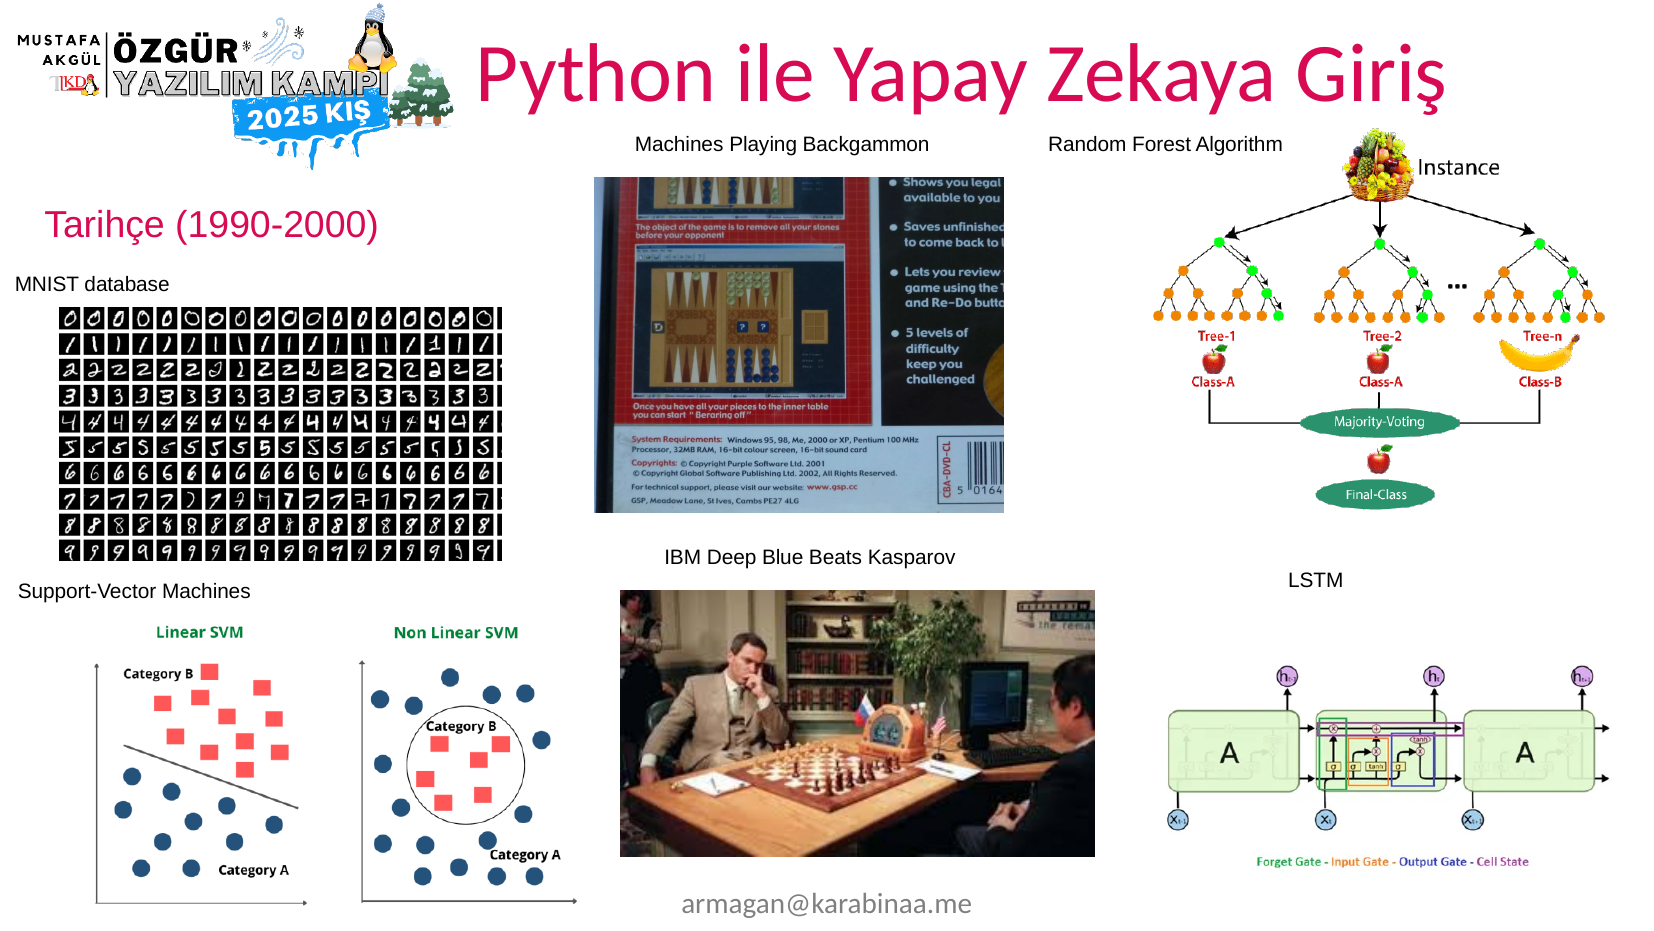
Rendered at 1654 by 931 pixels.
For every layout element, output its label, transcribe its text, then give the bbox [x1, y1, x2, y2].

picture [1141, 649, 1625, 877]
text_box IBM Deep Blue Beats Kasparov [649, 538, 972, 590]
text_box Random Forest Algorithm [1033, 125, 1151, 164]
text_box Support-Vector Machines [3, 572, 266, 655]
picture [59, 611, 599, 916]
text_box armagan@karabinaa.me [0, 877, 1654, 928]
picture [620, 590, 1095, 857]
text_box MNIST database [0, 265, 185, 348]
picture [594, 177, 1004, 513]
picture [1151, 125, 1619, 515]
picture [59, 307, 502, 562]
text_box Machines Playing Backgammon [620, 125, 951, 177]
text_box Tarihçe (1990-2000) [29, 196, 516, 296]
text_box LSTM [1273, 561, 1359, 644]
picture [0, 0, 463, 177]
text_box Python ile Yapay Zekaya Giriş [461, 10, 1654, 126]
